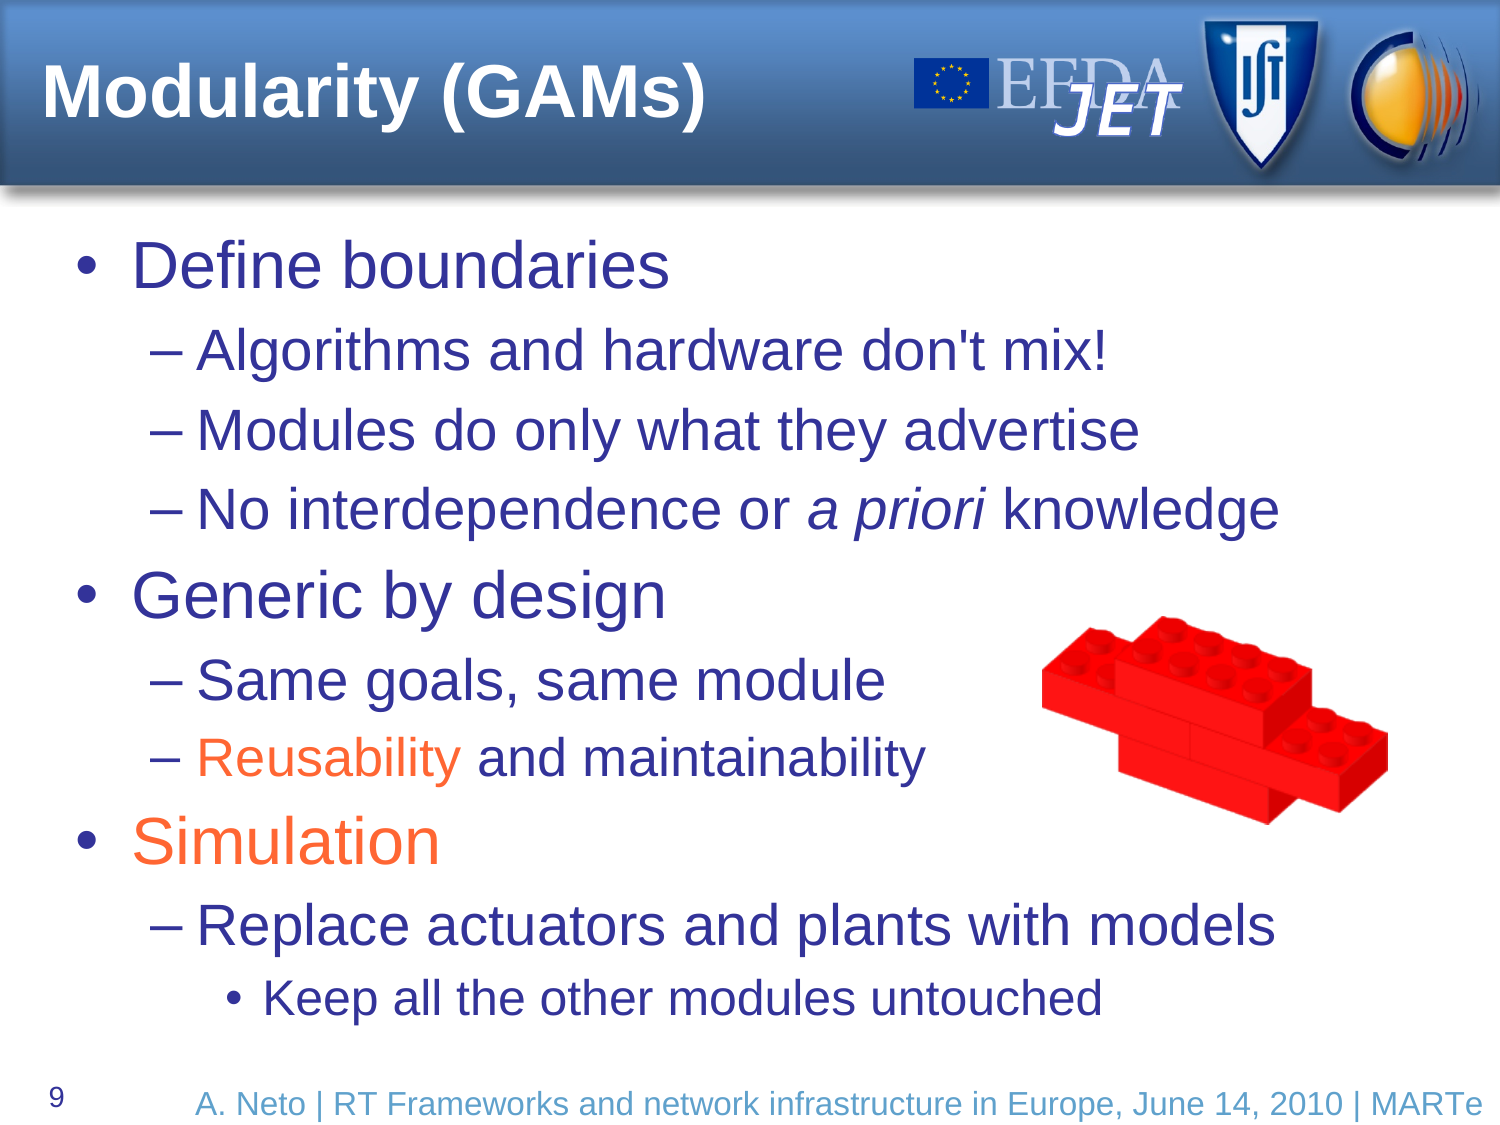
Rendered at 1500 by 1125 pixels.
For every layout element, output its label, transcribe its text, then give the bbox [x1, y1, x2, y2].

picture [1042, 616, 1388, 826]
list Define boundaries Algorithms and hardware don't mix! Modules do only what they advertise No interdependence or a priori knowledge Generic by design Same goals, same module Reusability and maintainability Simulation Replace actuators and plants with models Keep all the other modules untouched [75, 224, 1426, 1028]
title Modularity (GAMs) [41, 0, 1129, 188]
picture [0, 0, 1500, 207]
